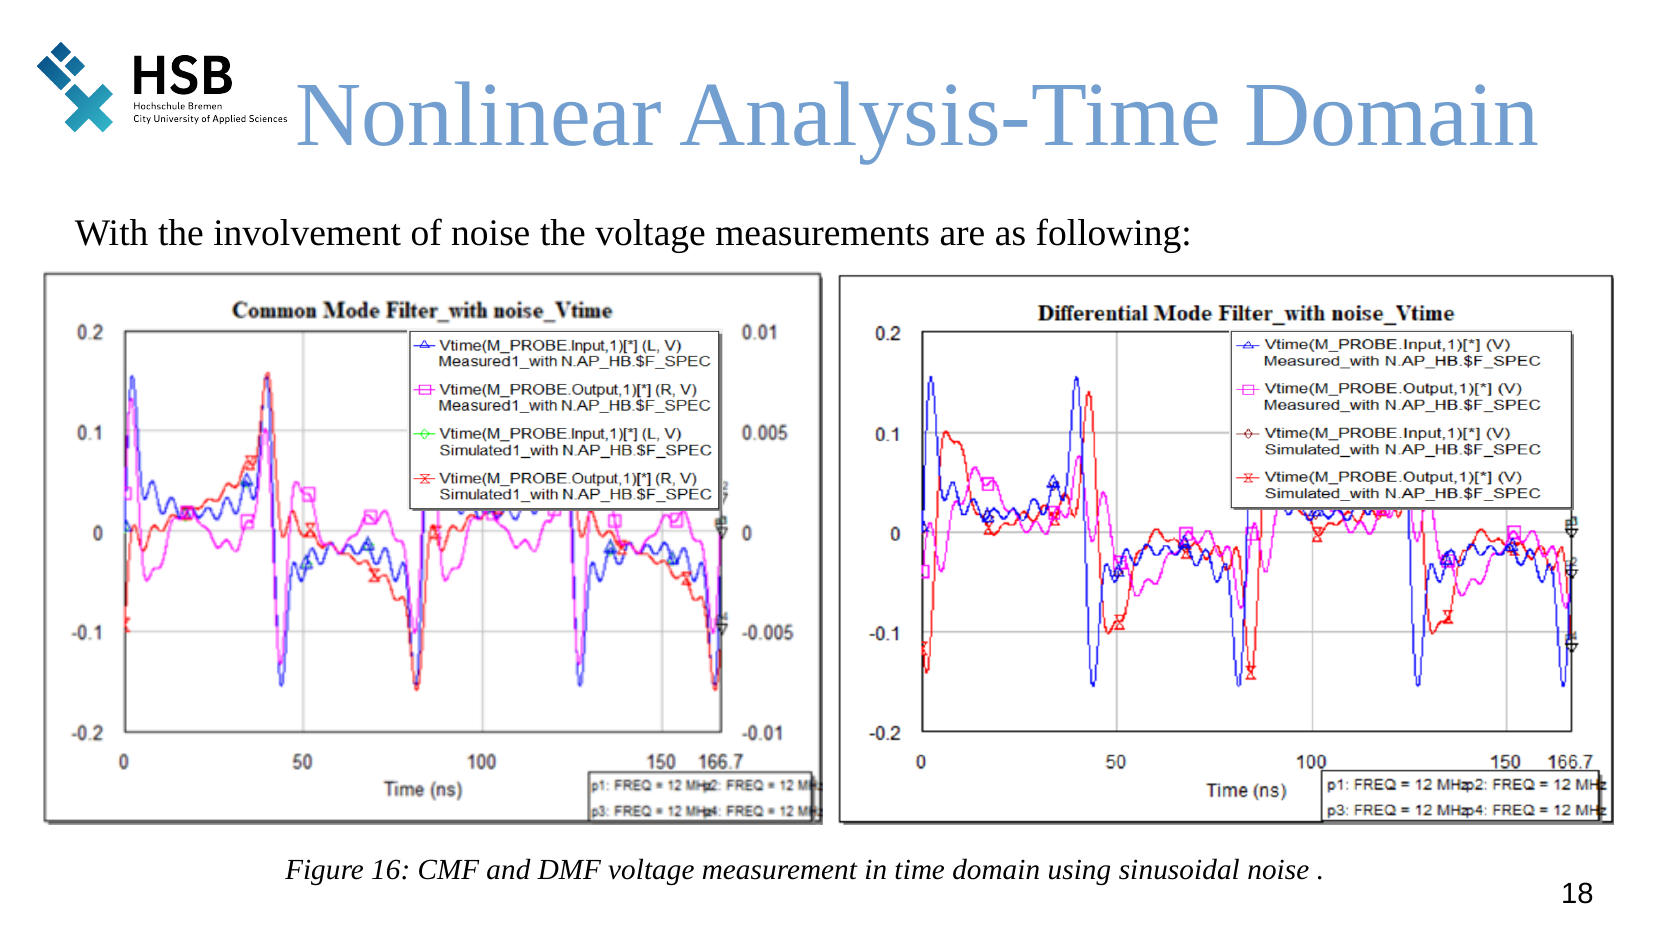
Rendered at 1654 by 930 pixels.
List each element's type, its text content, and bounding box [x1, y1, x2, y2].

picture [41, 269, 823, 825]
text_box <number> [1546, 870, 1653, 926]
picture [26, 23, 297, 149]
picture [835, 269, 1614, 825]
title Nonlinear Analysis-Time Domain [82, 37, 1571, 193]
text_box Figure 16: CMF and DMF voltage measurement in time domain using sinusoidal noise . [270, 846, 1341, 894]
text_box With the involvement of noise the voltage measurements are as following: [59, 204, 1209, 261]
